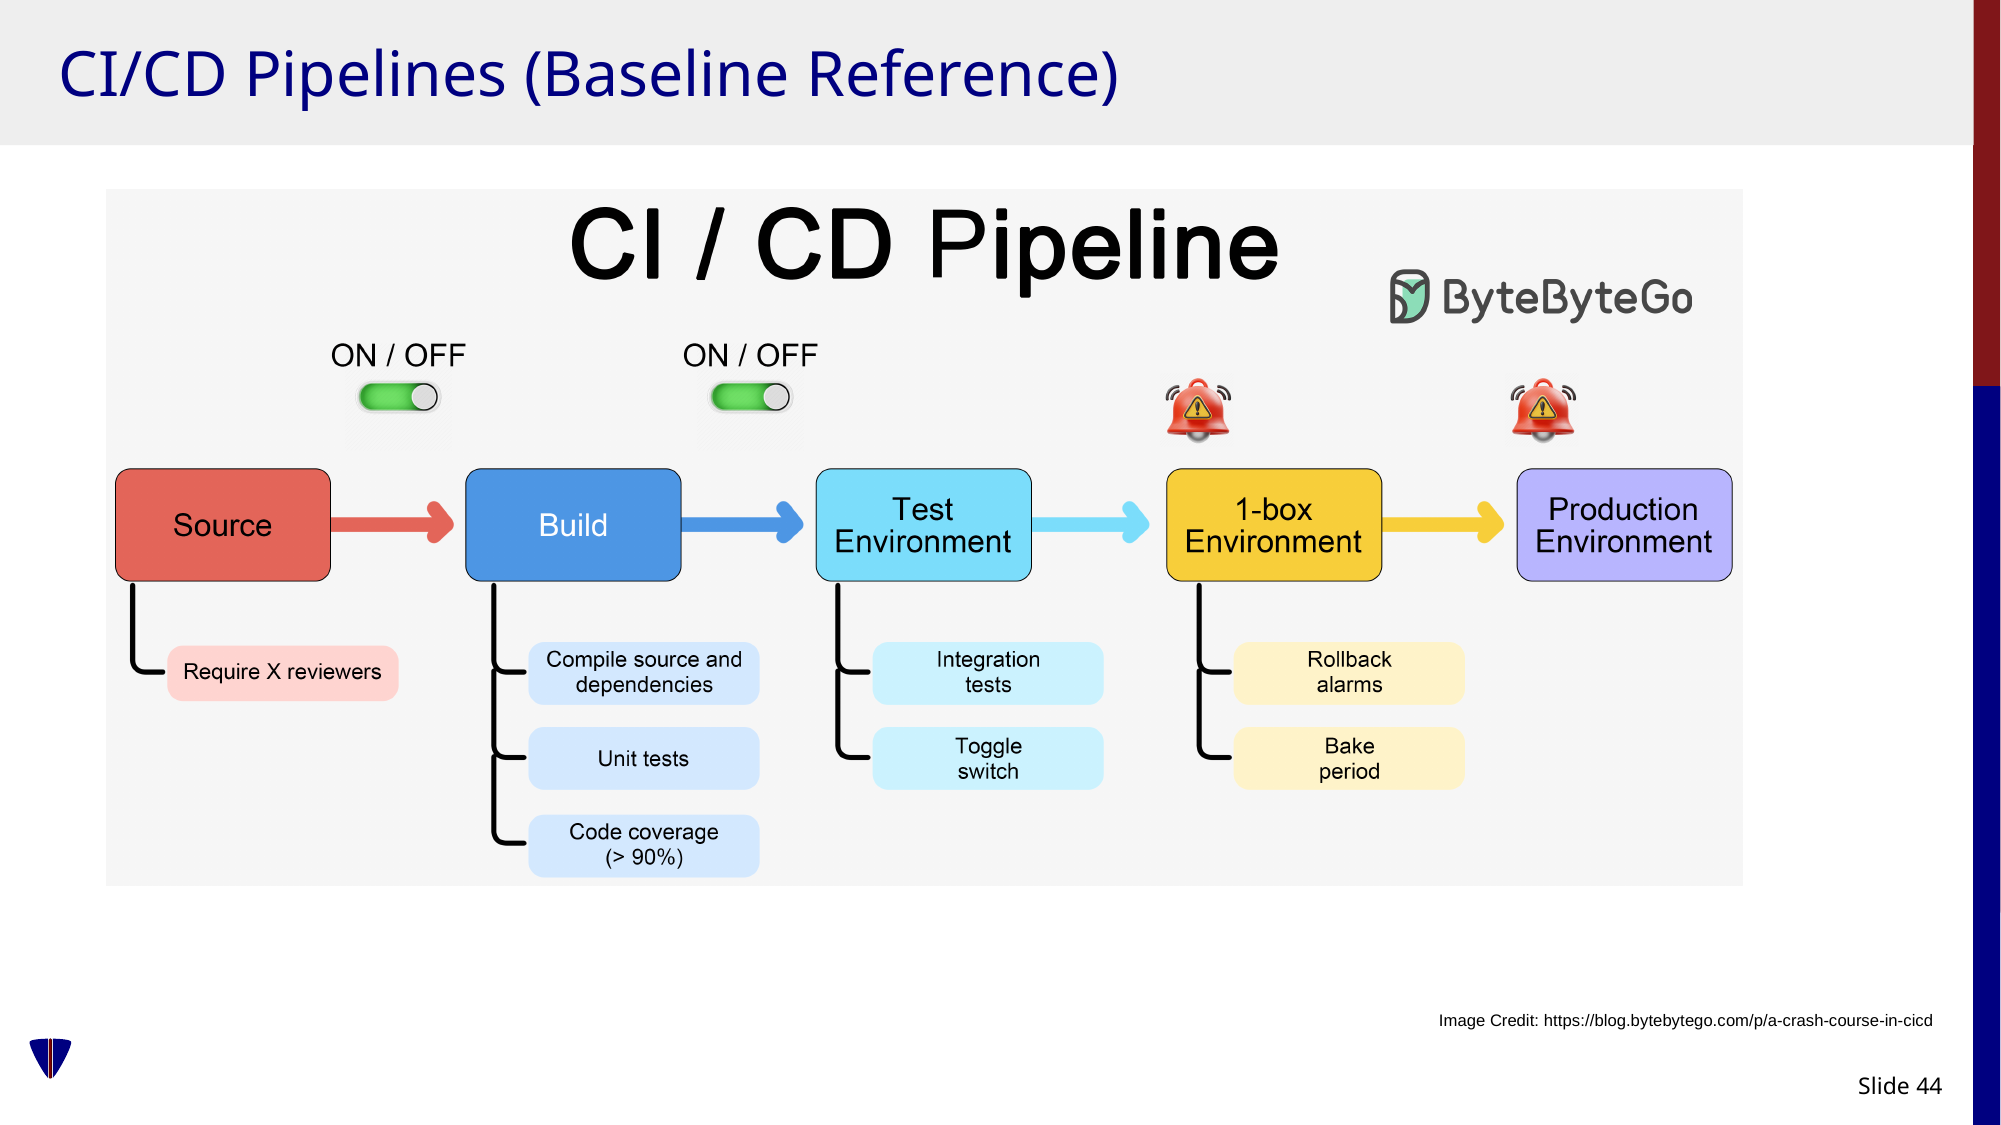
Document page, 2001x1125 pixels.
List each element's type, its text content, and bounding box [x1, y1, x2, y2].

text_box Image Credit: https://blog.bytebytego.com/p/a-crash-course-in-cicd [1299, 1003, 1949, 1063]
title CI/CD Pipelines (Baseline Reference) [0, 0, 1974, 146]
picture [106, 189, 1743, 886]
